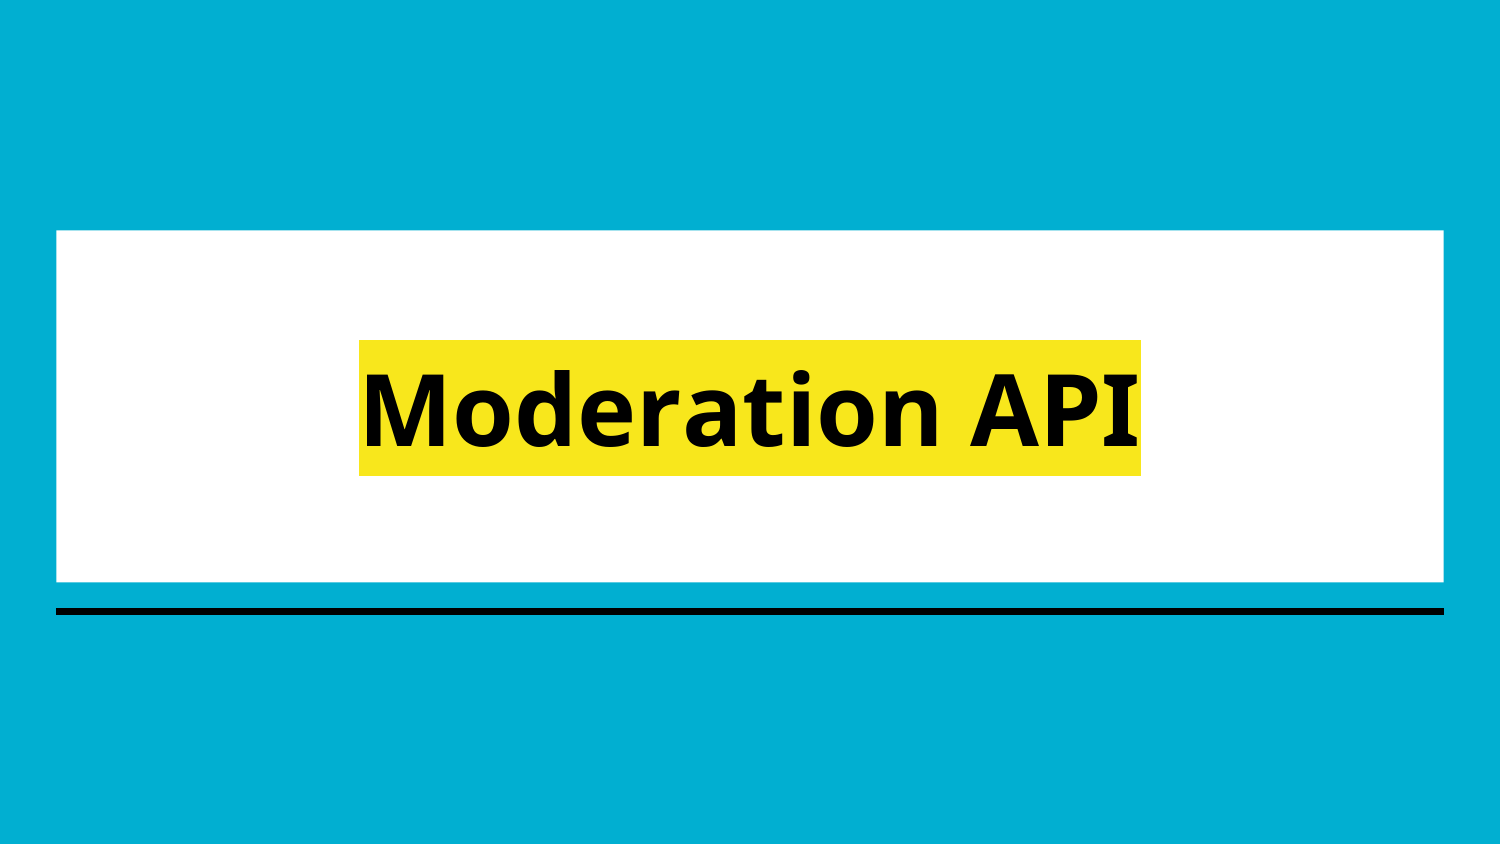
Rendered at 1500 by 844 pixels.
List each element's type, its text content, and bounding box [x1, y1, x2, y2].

title Moderation API [56, 230, 1444, 583]
